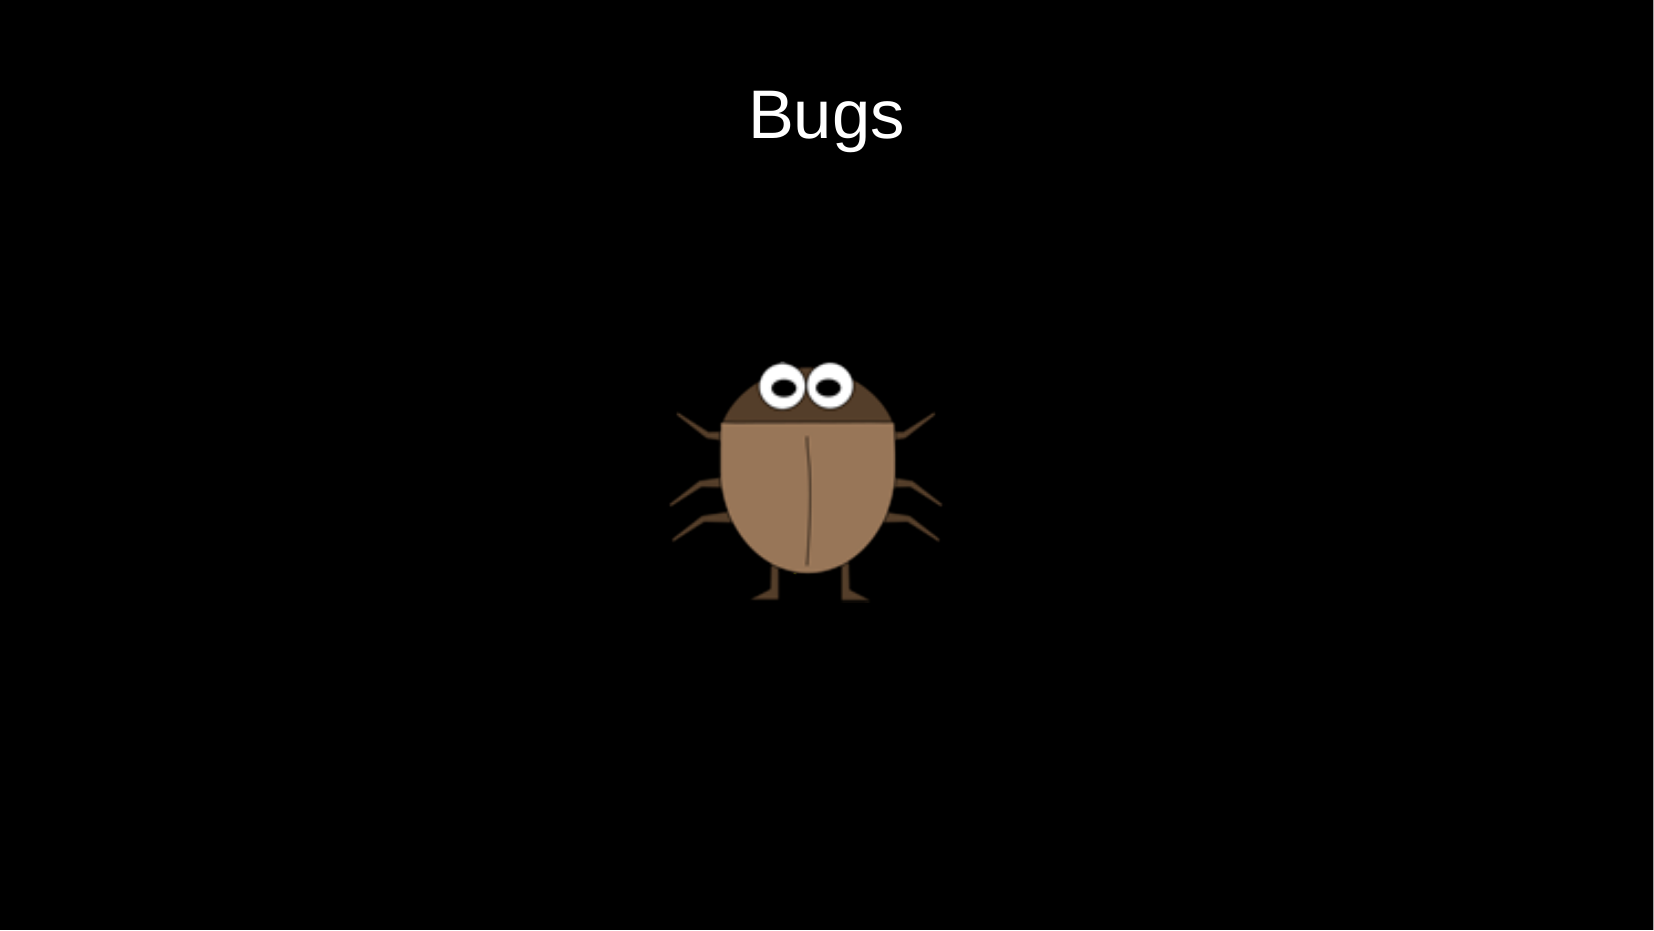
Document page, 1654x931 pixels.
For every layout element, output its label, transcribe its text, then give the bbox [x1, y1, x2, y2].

title Bugs [82, 37, 1571, 193]
picture [668, 325, 945, 603]
